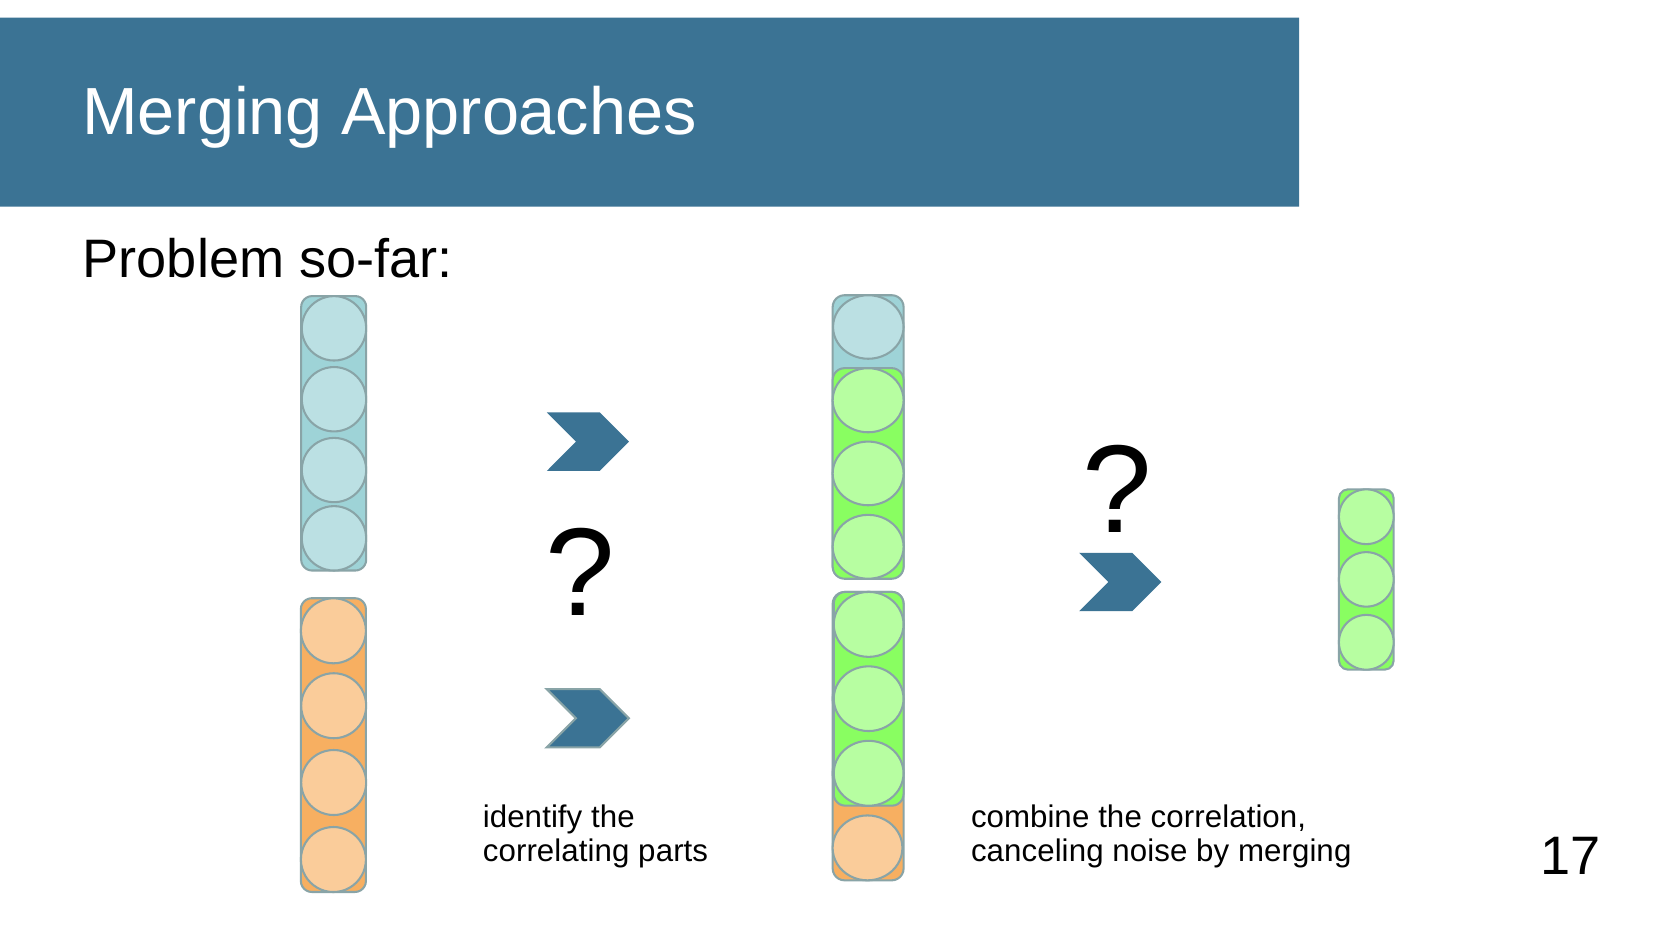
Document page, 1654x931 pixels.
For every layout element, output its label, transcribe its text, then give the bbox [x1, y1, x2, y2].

text_box [1338, 489, 1394, 670]
text_box [546, 689, 629, 748]
text_box ? [530, 496, 630, 661]
text_box [1079, 579, 1162, 612]
text_box [832, 591, 904, 881]
text_box ? [1068, 413, 1168, 579]
text_box [301, 296, 367, 571]
text_box combine the correlation, canceling noise by merging [956, 791, 1372, 880]
text_box identify the correlating parts [468, 791, 733, 880]
list Problem so-far: [82, 224, 1571, 764]
text_box [546, 412, 629, 471]
text_box [300, 598, 367, 893]
text_box [832, 295, 904, 579]
title Merging Approaches [82, 35, 1234, 189]
